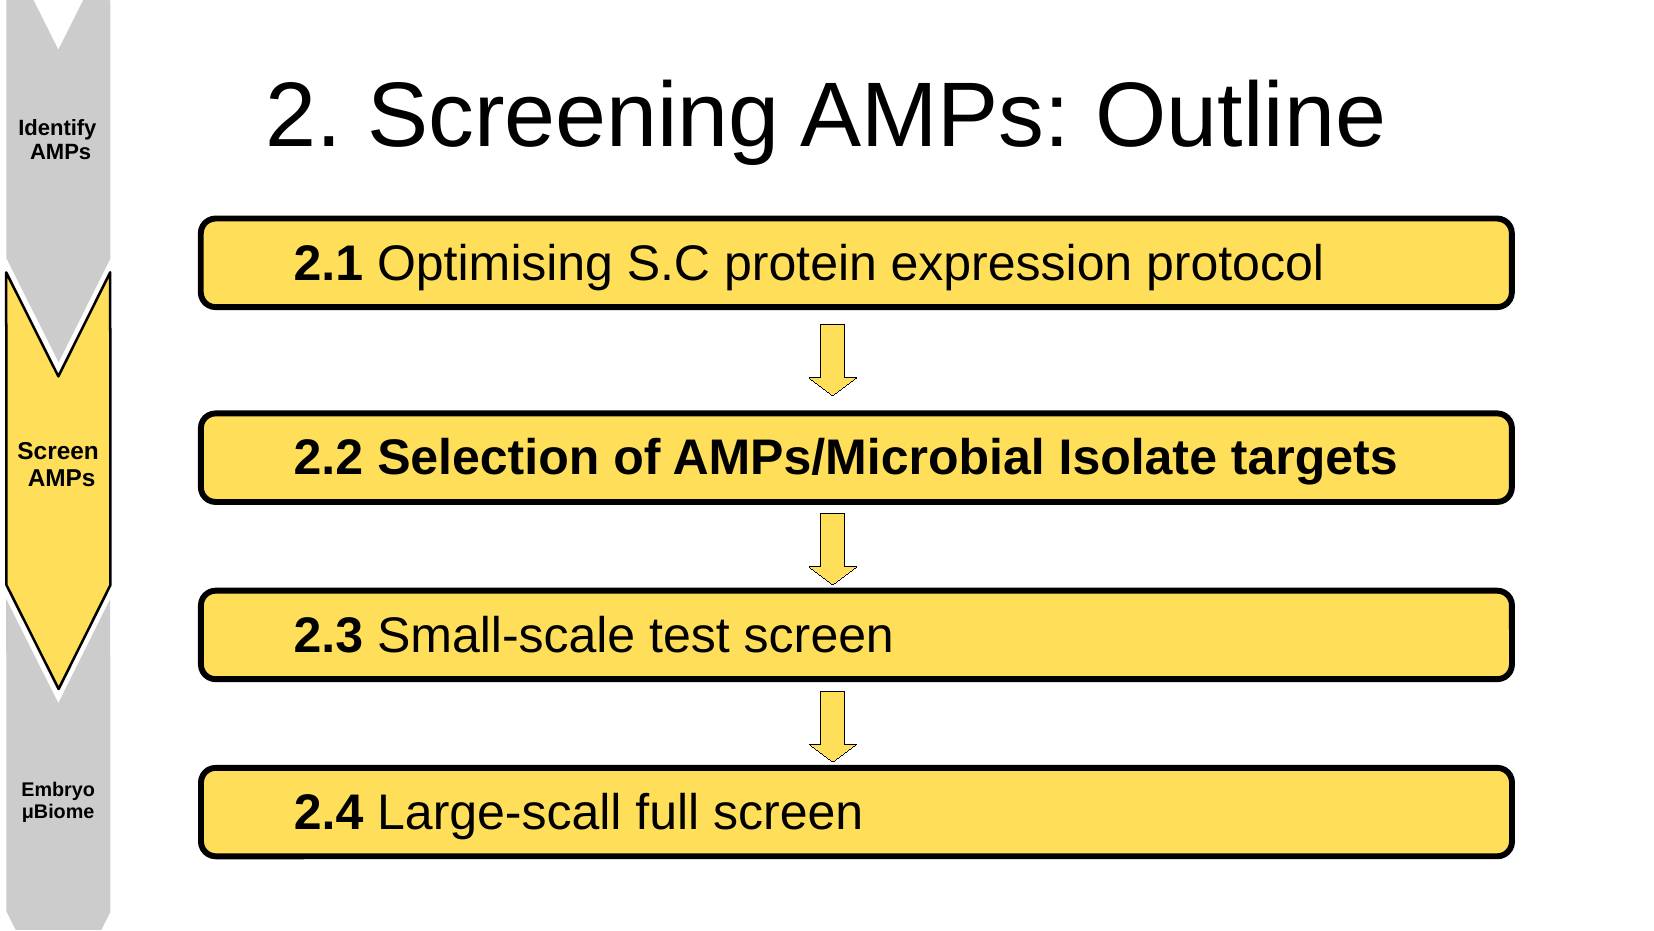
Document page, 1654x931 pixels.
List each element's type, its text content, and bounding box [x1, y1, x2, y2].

text_box 2.3 Small-scale test screen [546, 590, 1512, 680]
text_box 2.4 Large-scall full screen [546, 767, 1513, 857]
text_box [809, 513, 857, 585]
text_box [809, 691, 857, 762]
text_box 2.2 Selection of AMPs/Microbial Isolate targets [546, 413, 1512, 502]
text_box 2.1 Optimising S.C protein expression protocol [546, 218, 1512, 308]
text_box [809, 324, 857, 396]
title 2. Screening AMPs: Outline [546, 37, 1571, 193]
picture [0, 0, 546, 931]
